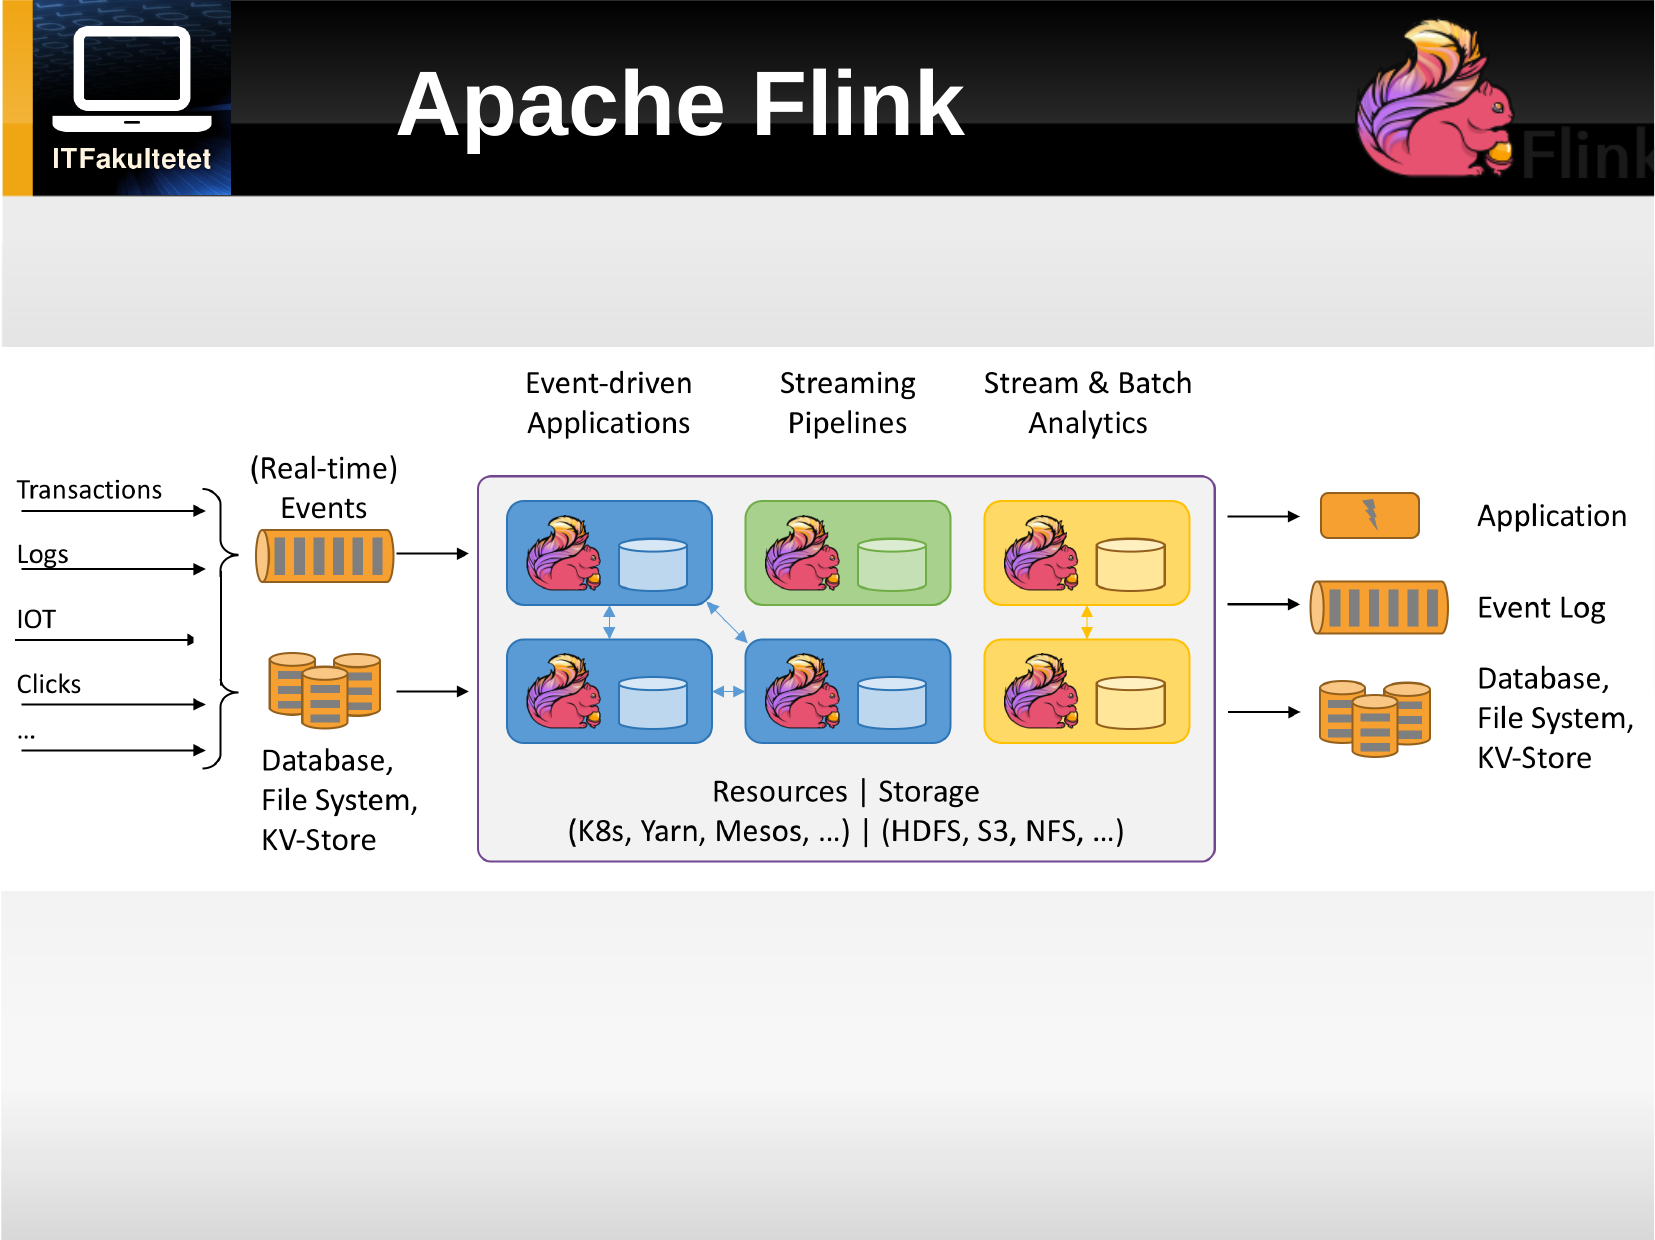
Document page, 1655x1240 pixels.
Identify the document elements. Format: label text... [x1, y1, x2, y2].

title Apache Flink [318, 47, 1022, 160]
picture [0, 0, 1655, 1238]
